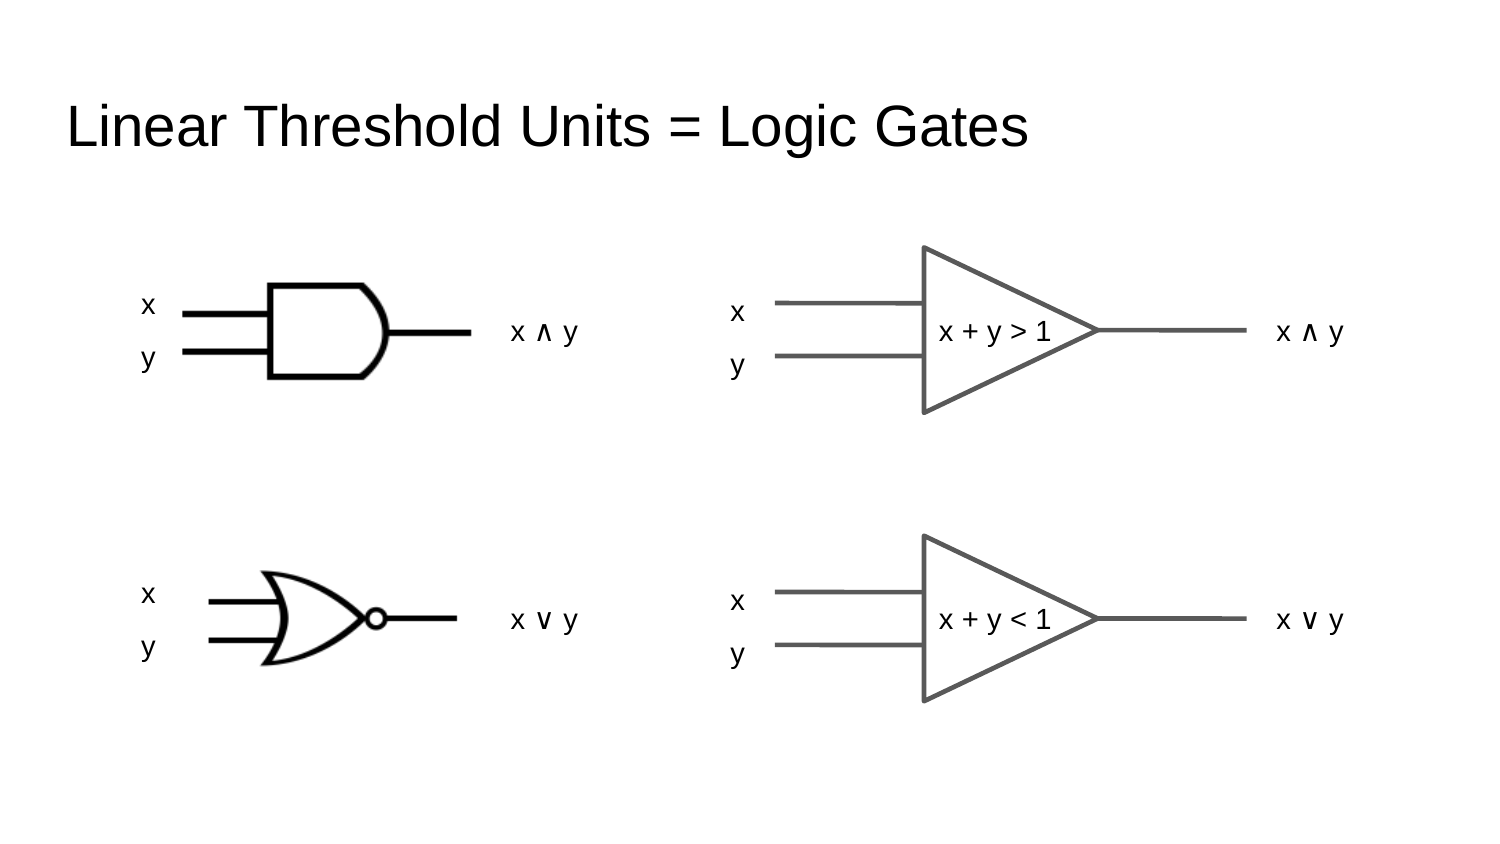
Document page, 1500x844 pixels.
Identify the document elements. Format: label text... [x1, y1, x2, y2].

text_box x ∧ y [1261, 297, 1375, 363]
text_box y [57, 612, 171, 678]
text_box x [57, 270, 171, 323]
text_box x + y > 1 [924, 297, 1098, 363]
title Linear Threshold Units = Logic Gates [51, 72, 1449, 167]
picture [170, 173, 484, 756]
text_box x ∨ y [495, 585, 609, 652]
text_box x [647, 277, 761, 330]
text_box y [647, 619, 761, 685]
text_box x ∨ y [1261, 585, 1375, 652]
text_box x + y < 1 [924, 585, 1098, 652]
text_box x ∧ y [495, 297, 609, 363]
text_box y [647, 330, 761, 396]
text_box x [647, 566, 761, 619]
text_box y [57, 323, 171, 389]
text_box x [57, 559, 171, 612]
